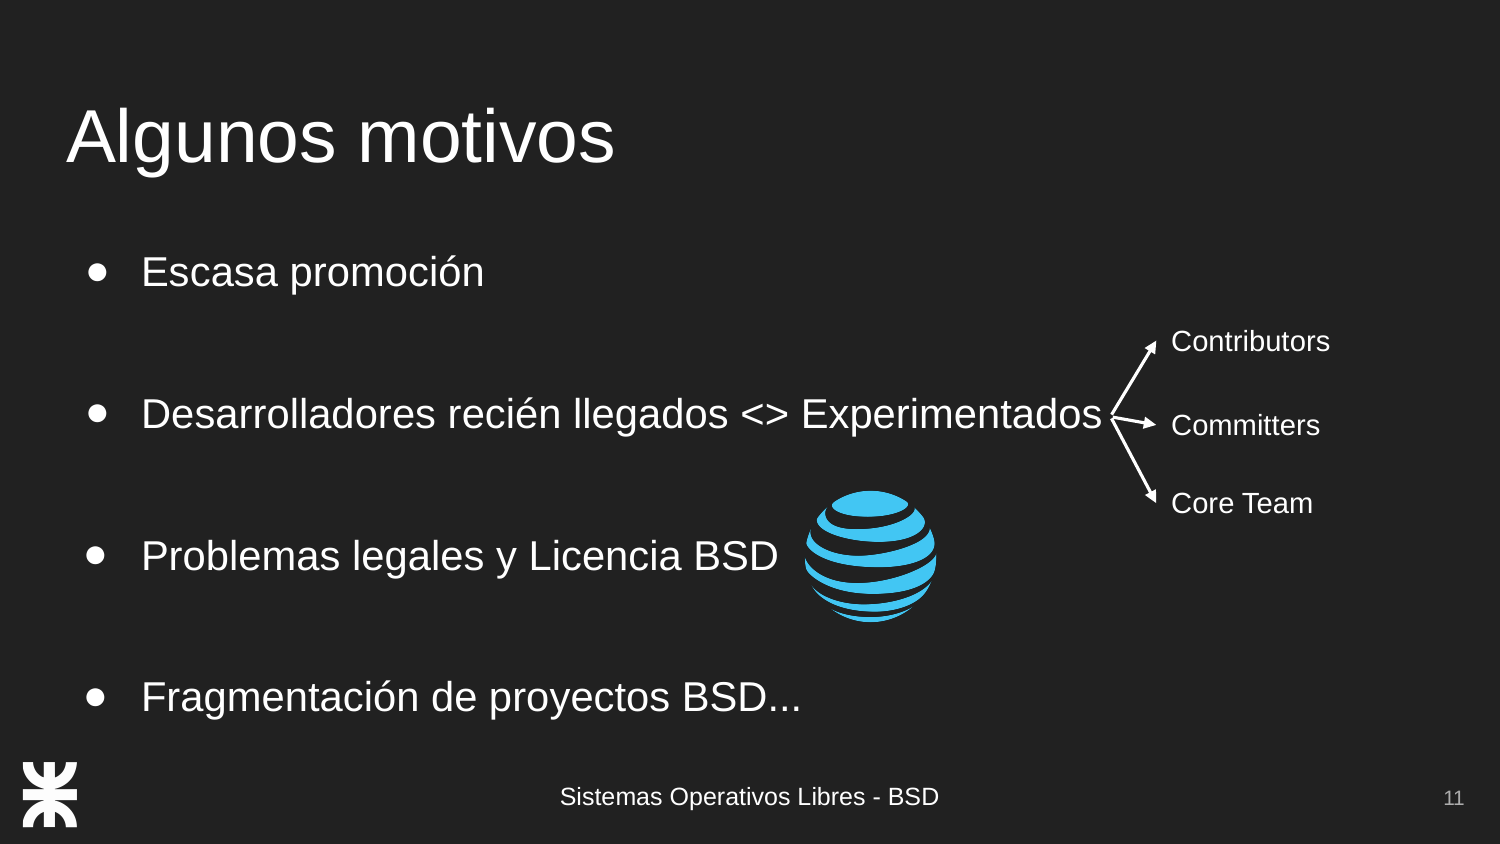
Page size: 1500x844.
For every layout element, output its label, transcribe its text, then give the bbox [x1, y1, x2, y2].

list Escasa promoción Desarrolladores recién llegados <> Experimentados Problemas legales y Licencia BSD Fragmentación de proyectos BSD... [51, 189, 1449, 750]
text_box Committers [1156, 391, 1390, 459]
title Sistemas Operativos Libres - BSD [254, 748, 1246, 843]
slide_number <number> [1389, 764, 1480, 830]
text_box Contributors [1156, 307, 1390, 374]
picture [804, 490, 937, 623]
text_box Core Team [1156, 469, 1390, 537]
title Algunos motivos [51, 72, 1449, 167]
picture [22, 762, 77, 829]
